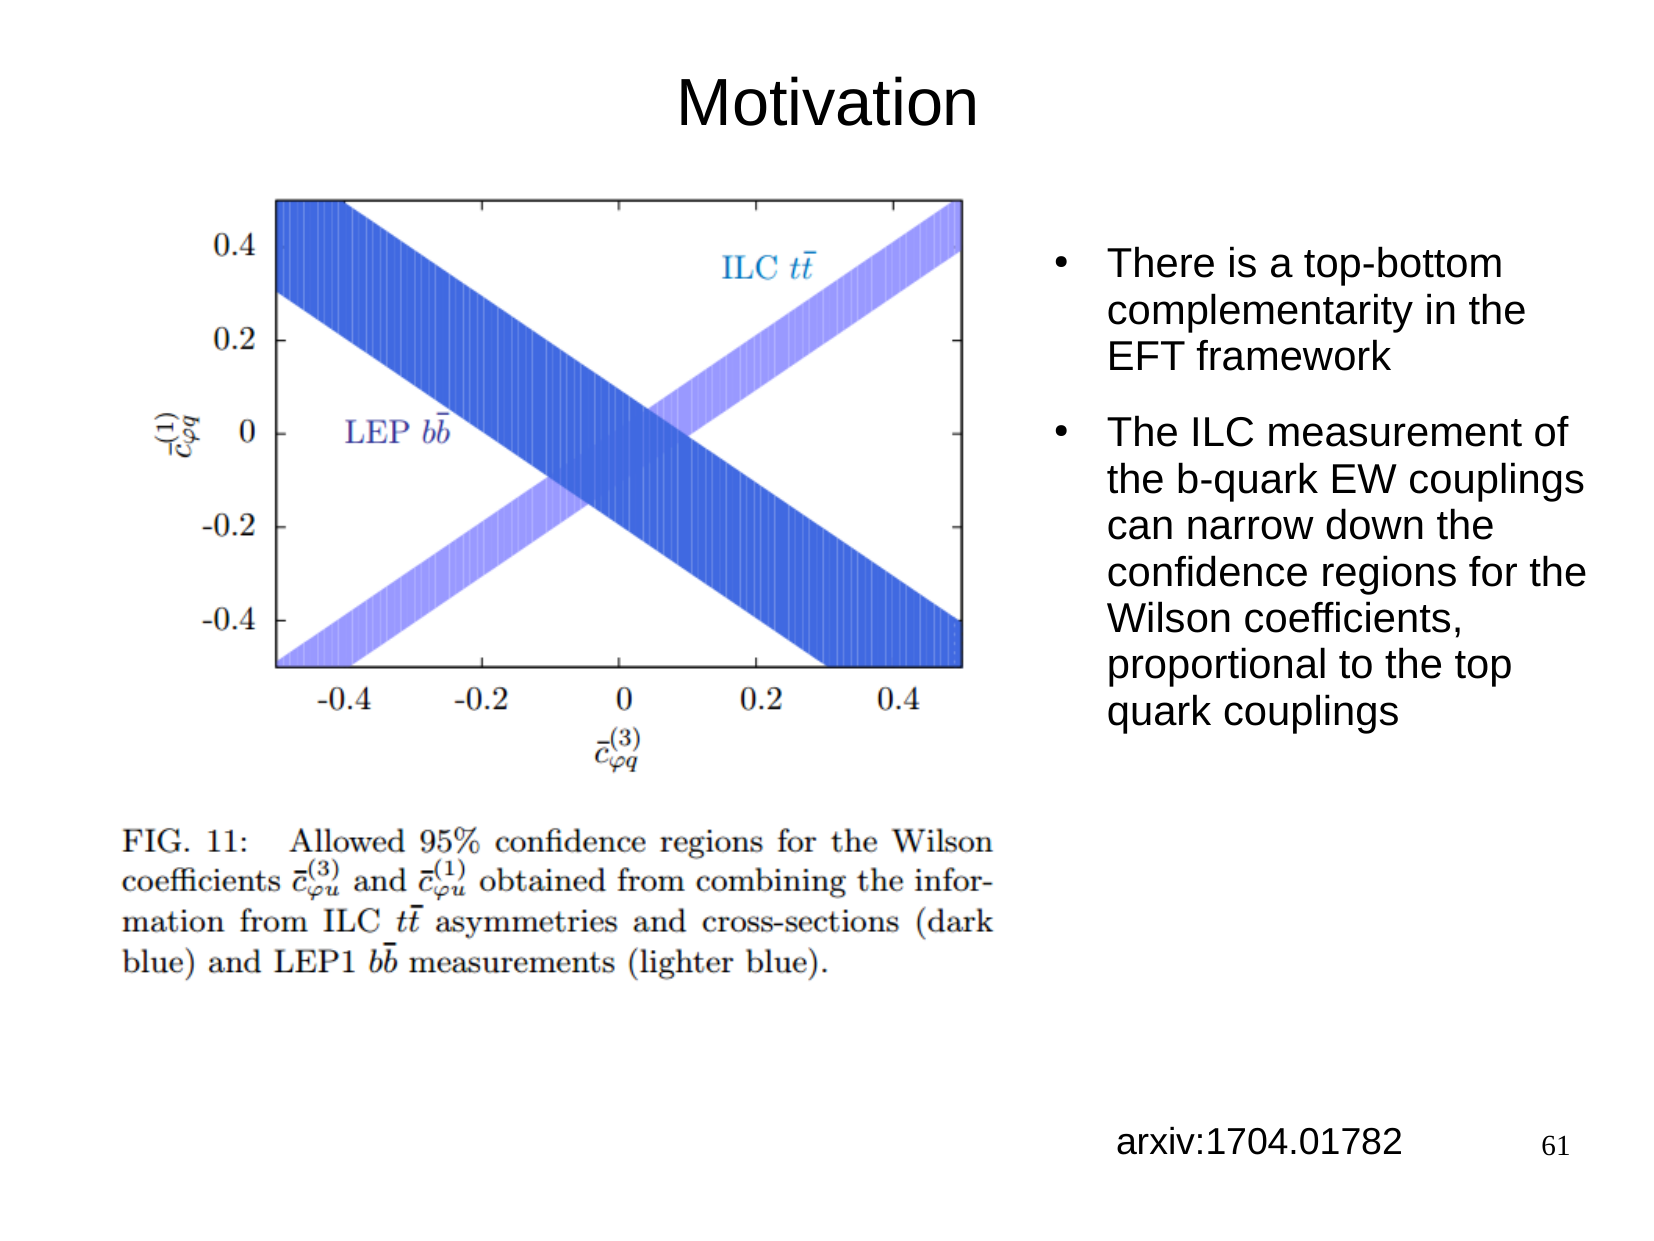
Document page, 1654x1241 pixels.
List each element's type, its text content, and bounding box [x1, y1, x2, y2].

title Motivation [85, 52, 1571, 153]
list There is a top-bottom complementarity in the EFT framework The ILC measurement of the b-quark EW couplings can narrow down the confidence regions for the Wilson coefficients, proportional to the top quark couplings [1036, 163, 1598, 1231]
picture [86, 163, 1036, 996]
